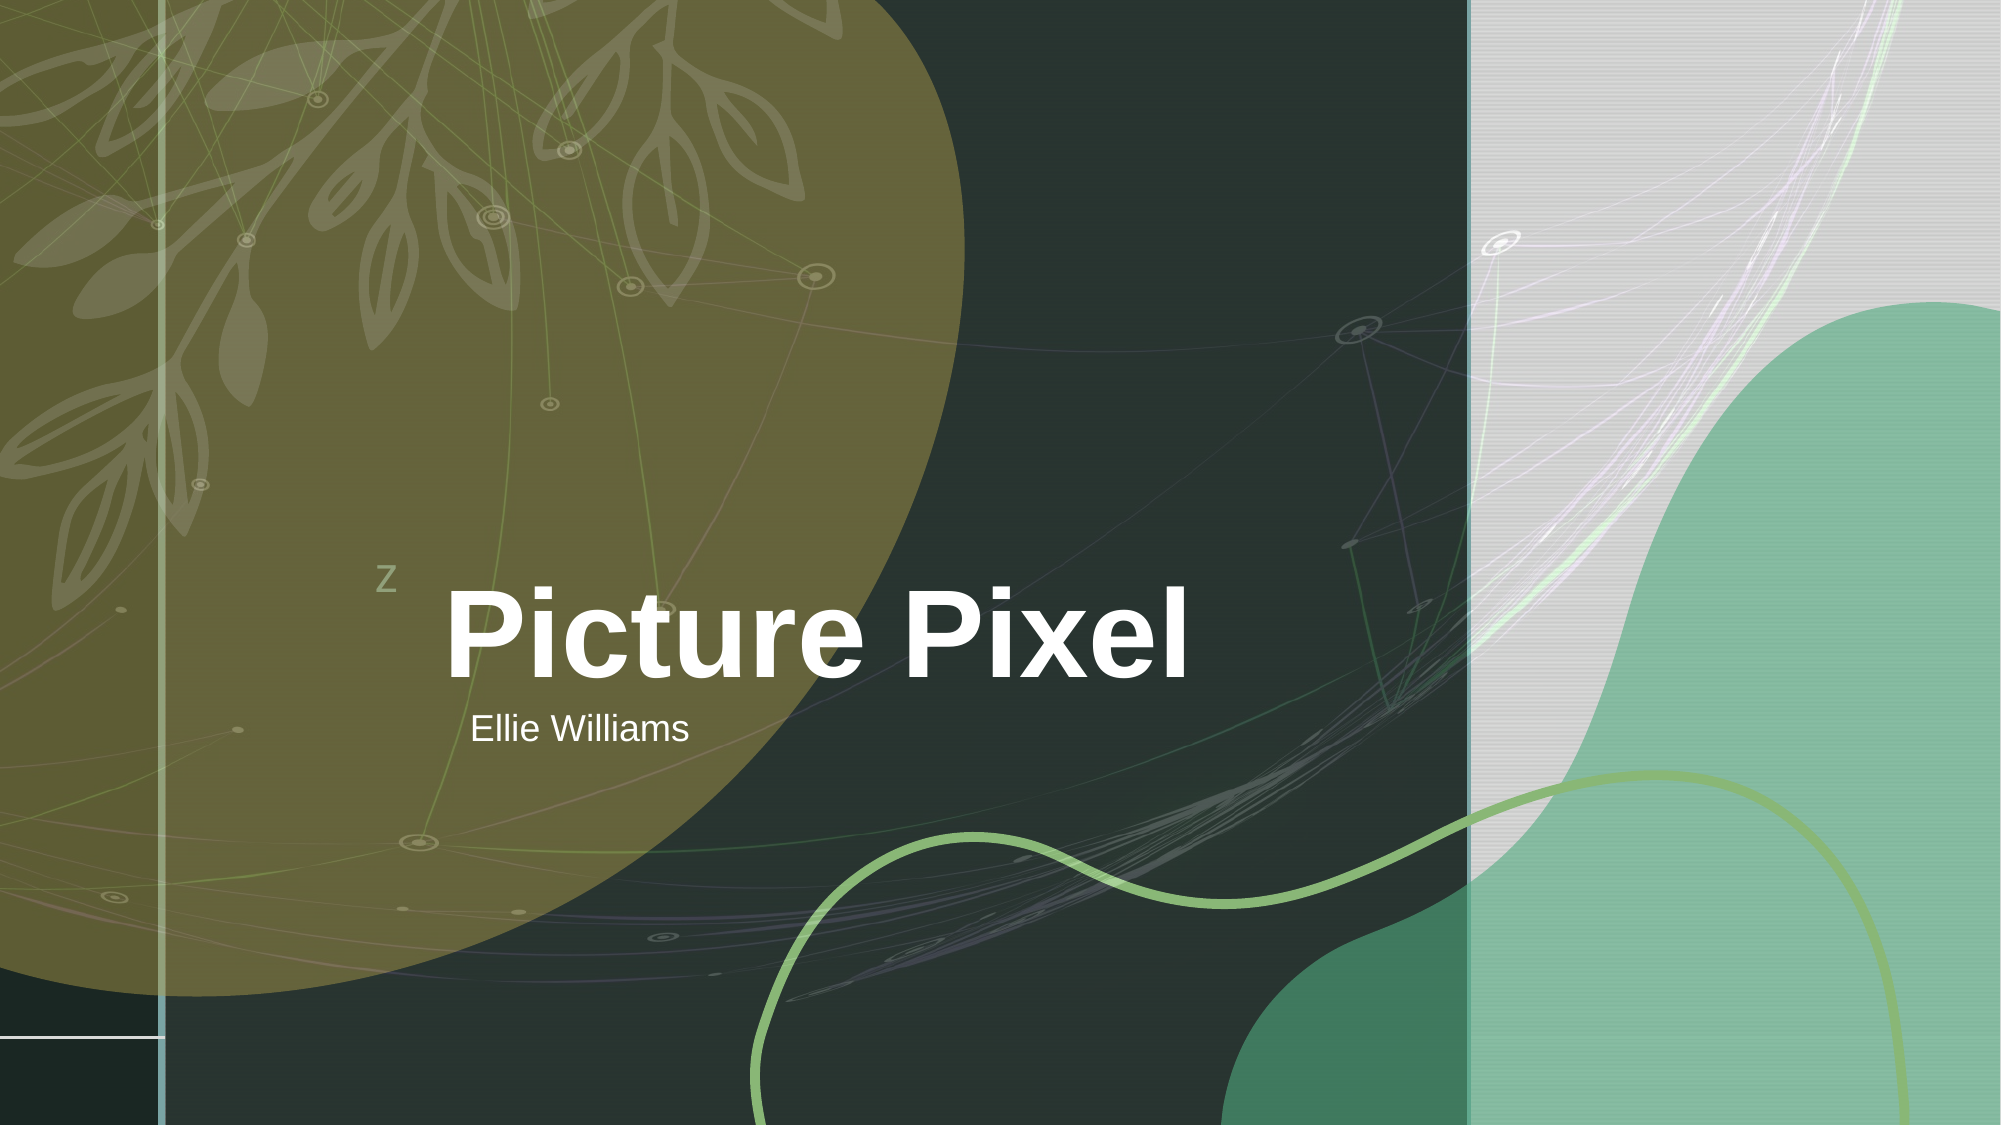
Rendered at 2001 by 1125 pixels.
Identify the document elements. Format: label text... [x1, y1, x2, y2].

title Picture Pixel [428, 562, 1334, 935]
subtitle Ellie Williams [454, 566, 1334, 757]
picture [0, 0, 2000, 1125]
